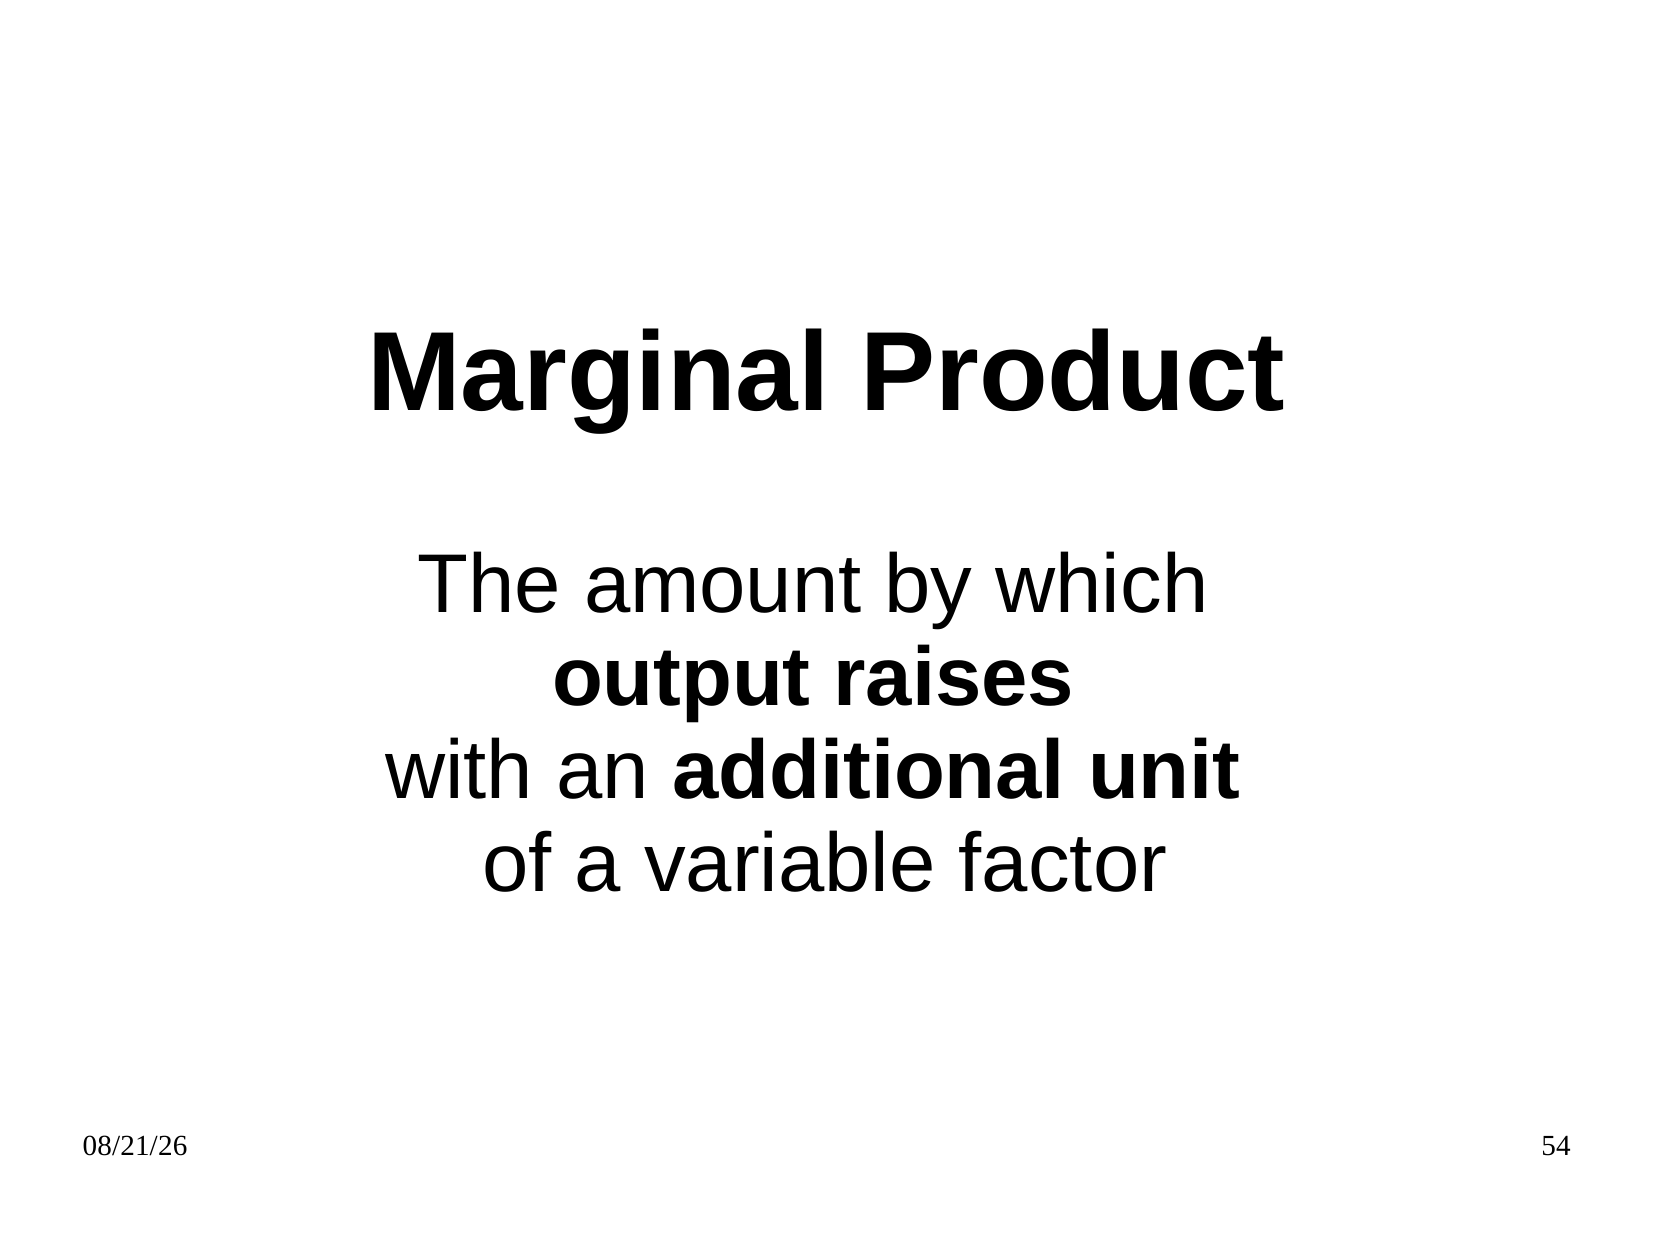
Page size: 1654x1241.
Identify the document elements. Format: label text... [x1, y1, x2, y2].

title Marginal Product [82, 267, 1571, 476]
subtitle The amount by which output raises with an additional unit of a variable factor [80, 536, 1570, 909]
